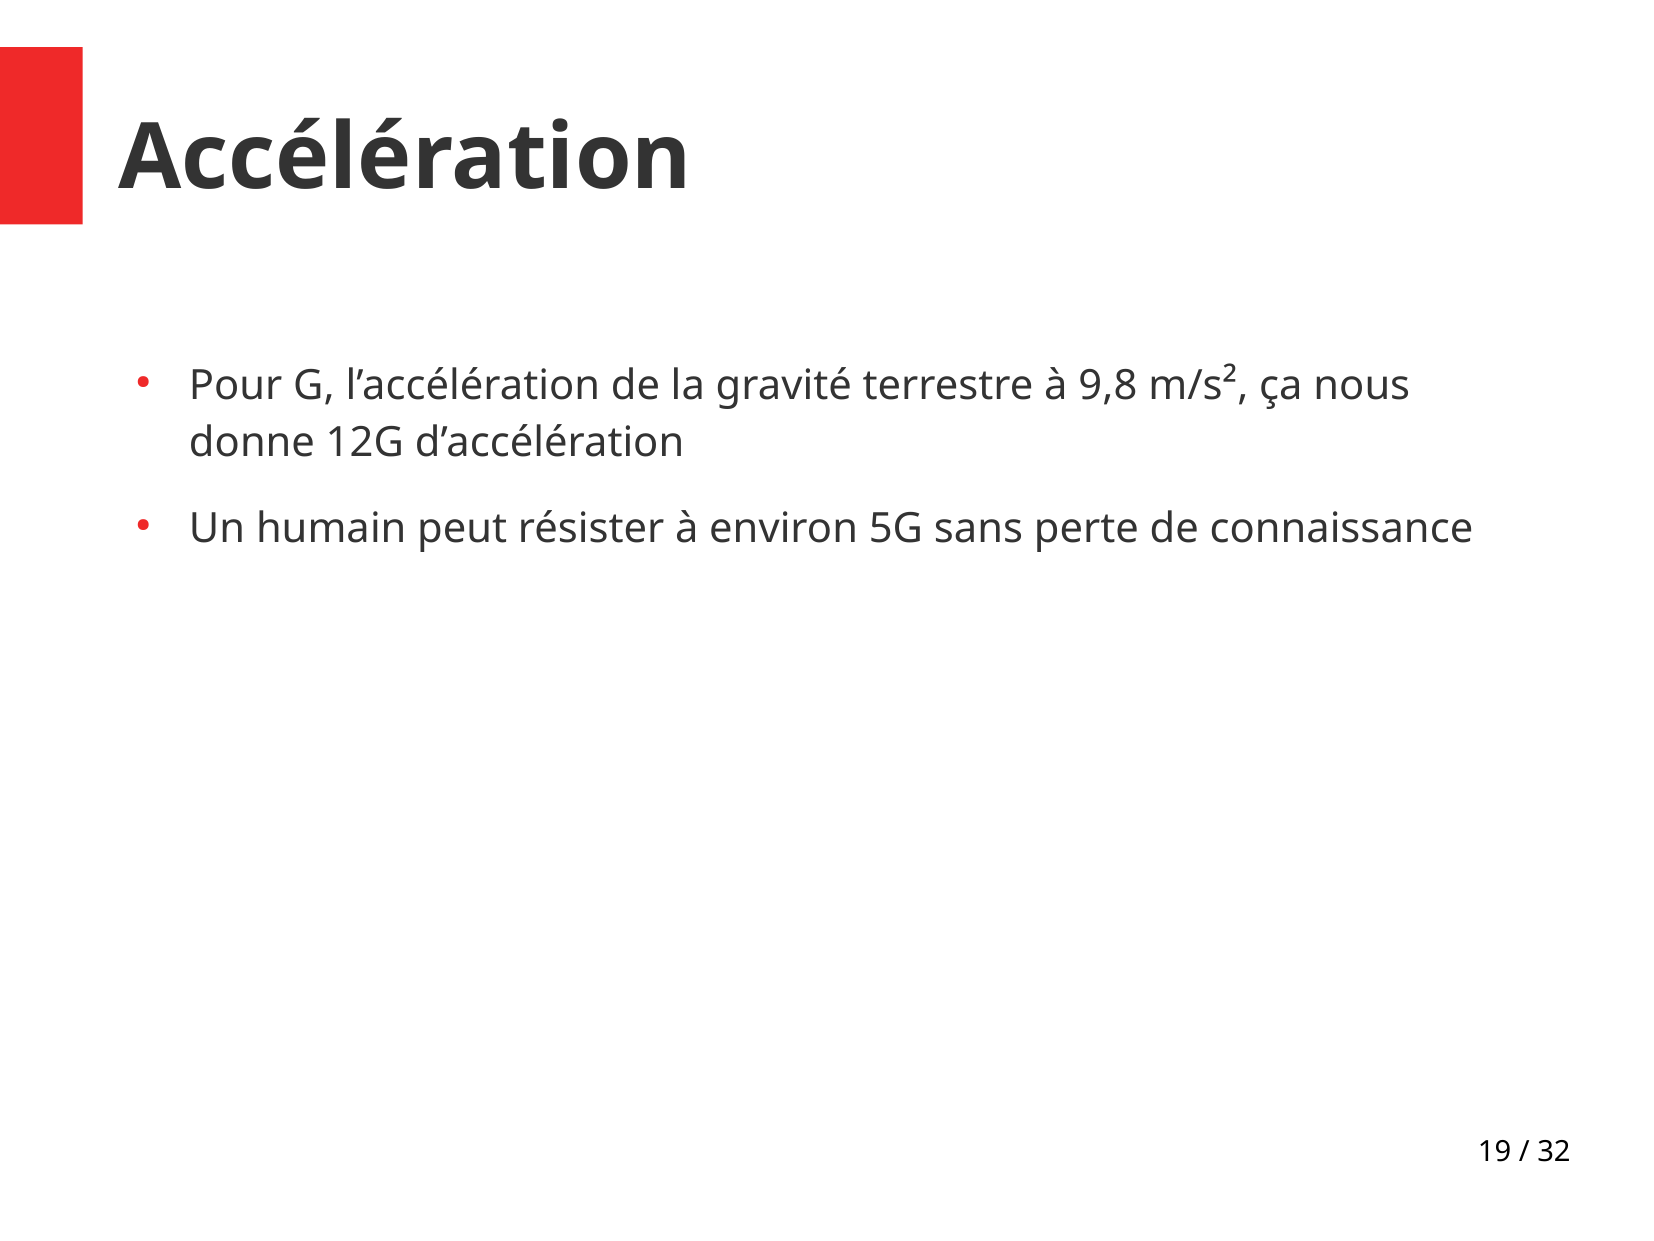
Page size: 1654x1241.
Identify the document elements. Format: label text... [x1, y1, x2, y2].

list Pour G, l’accélération de la gravité terrestre à 9,8 m/s², ça nous donne 12G d’accélération Un humain peut résister à environ 5G sans perte de connaissance [118, 354, 1536, 1074]
title Accélération [118, 49, 1571, 257]
